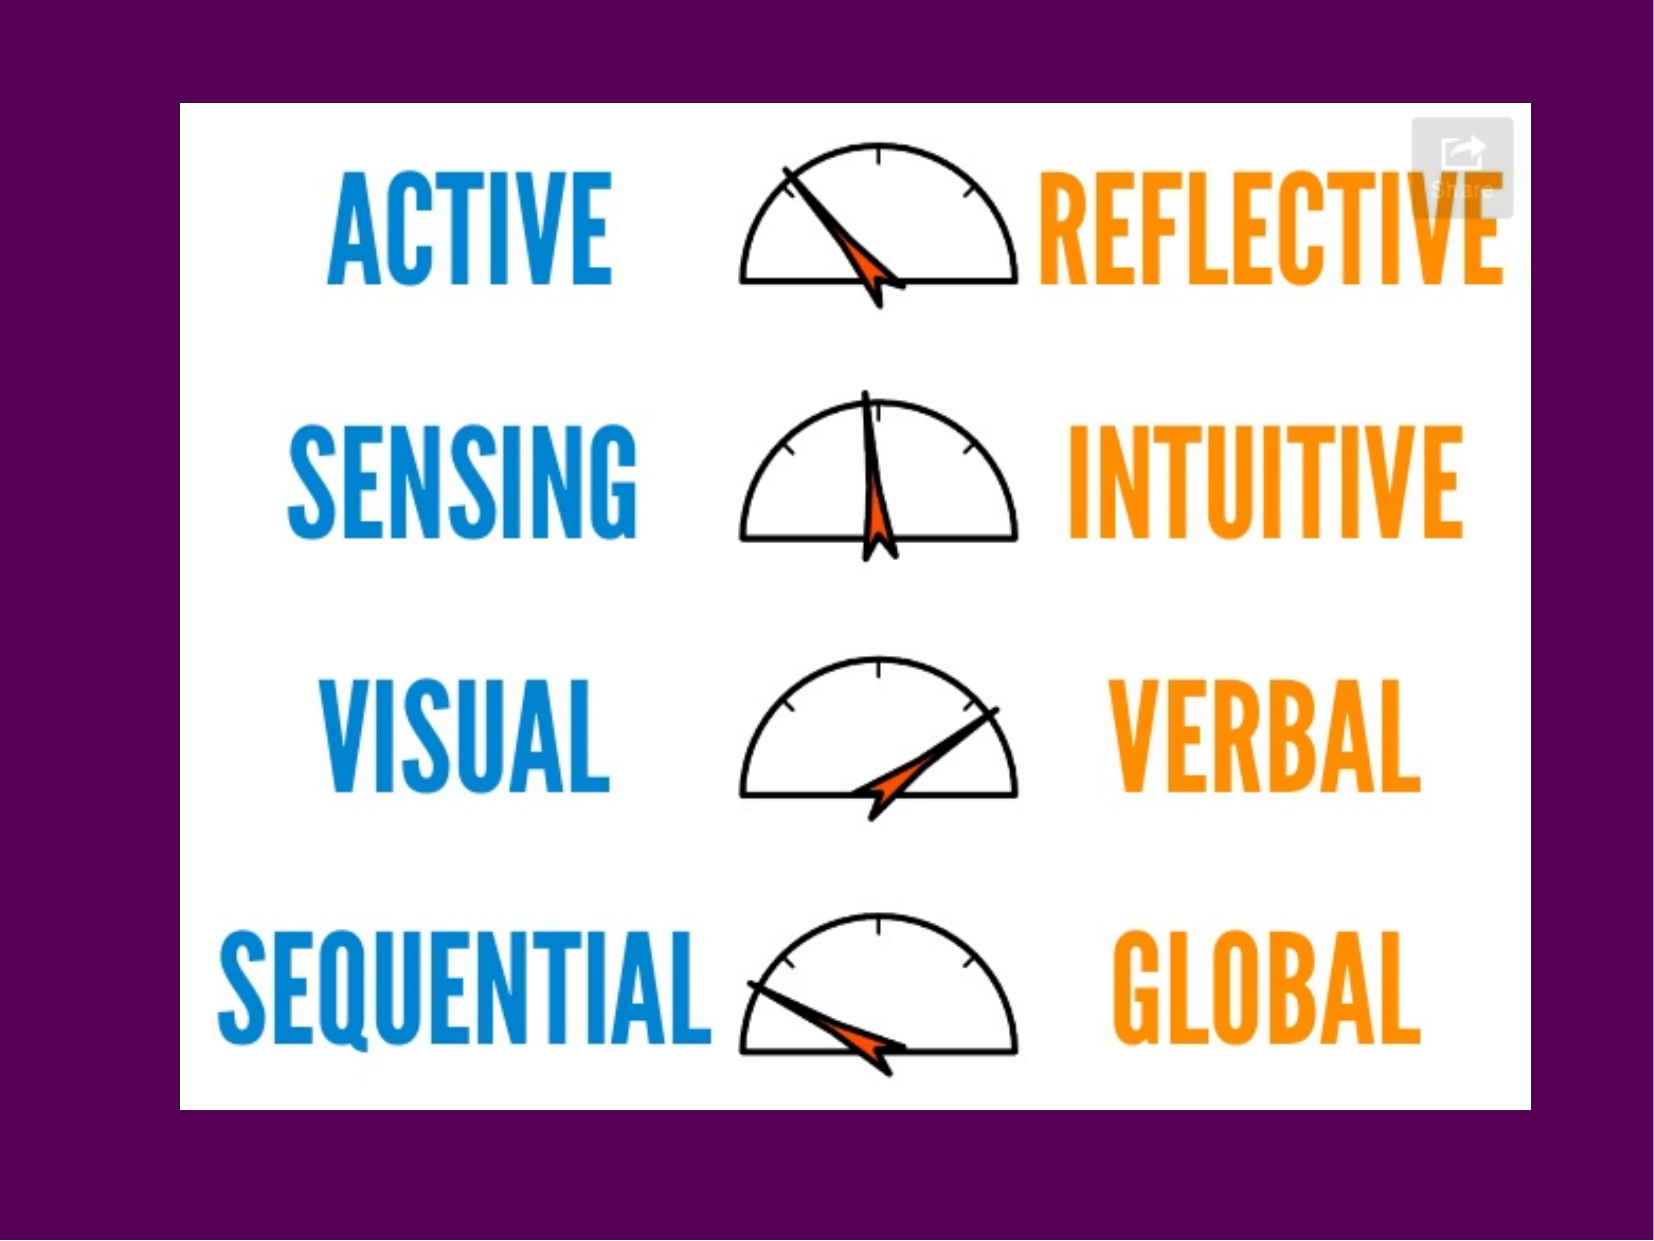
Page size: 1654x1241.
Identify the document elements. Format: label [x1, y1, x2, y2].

picture [180, 103, 1531, 1111]
